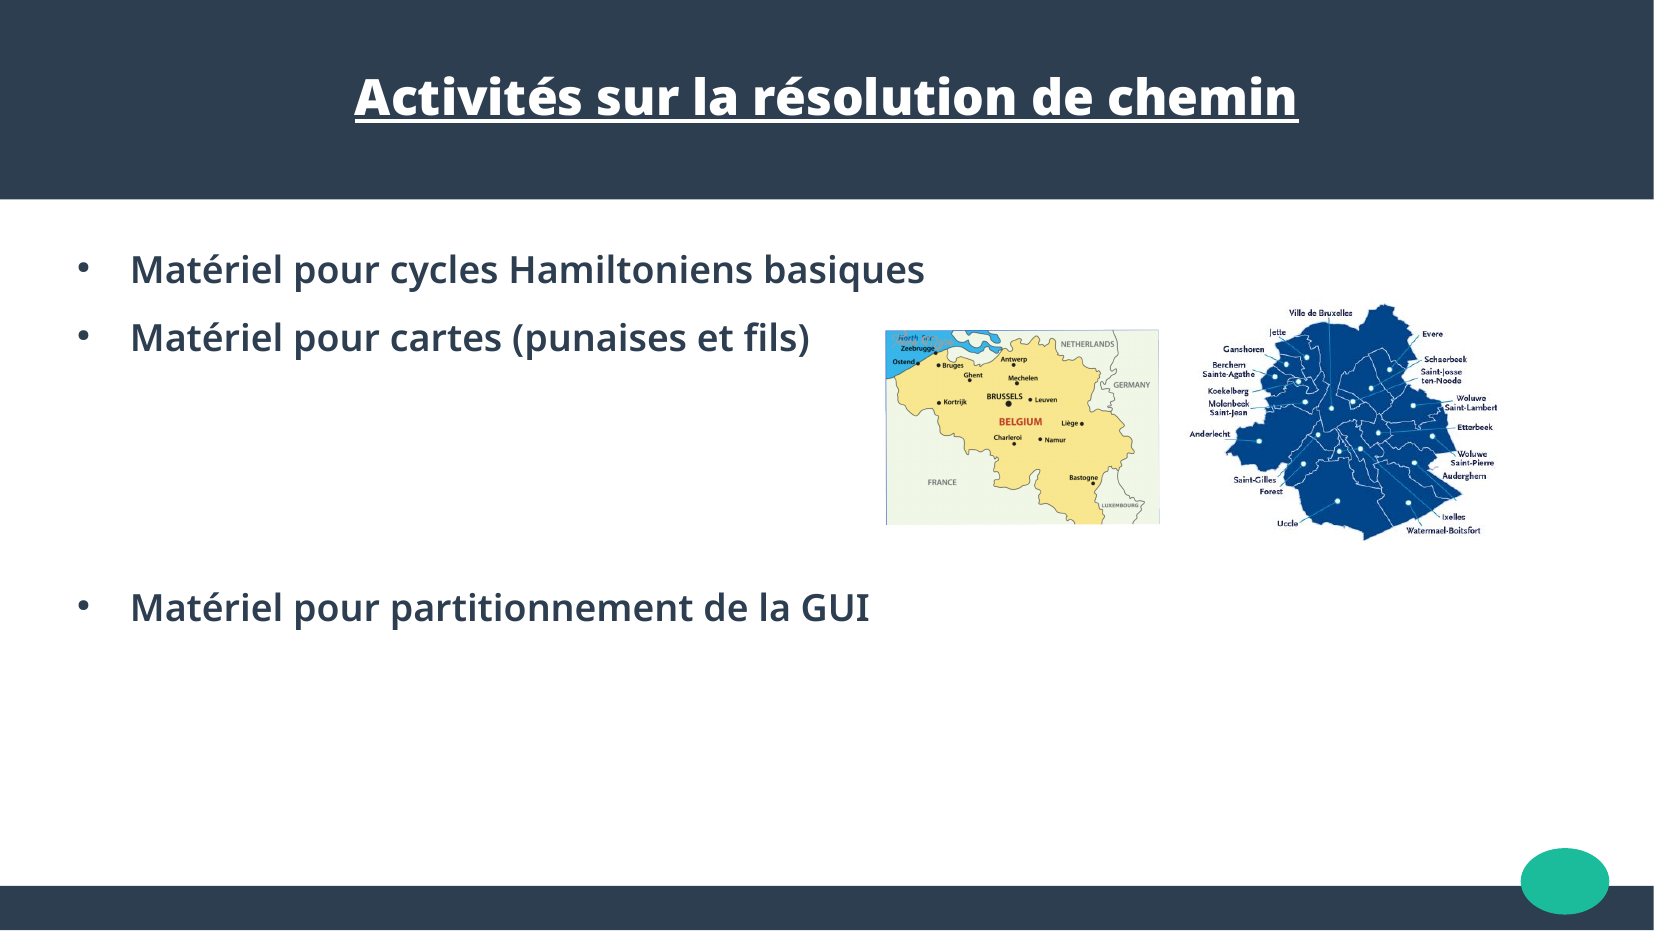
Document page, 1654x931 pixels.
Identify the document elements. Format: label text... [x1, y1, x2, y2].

title Activités sur la résolution de chemin [59, 37, 1595, 155]
picture [885, 329, 1160, 526]
picture [1185, 299, 1497, 544]
list Matériel pour cycles Hamiltoniens basiques Matériel pour cartes (punaises et fils) Matériel pour partitionnement de la GUI [59, 243, 1595, 864]
